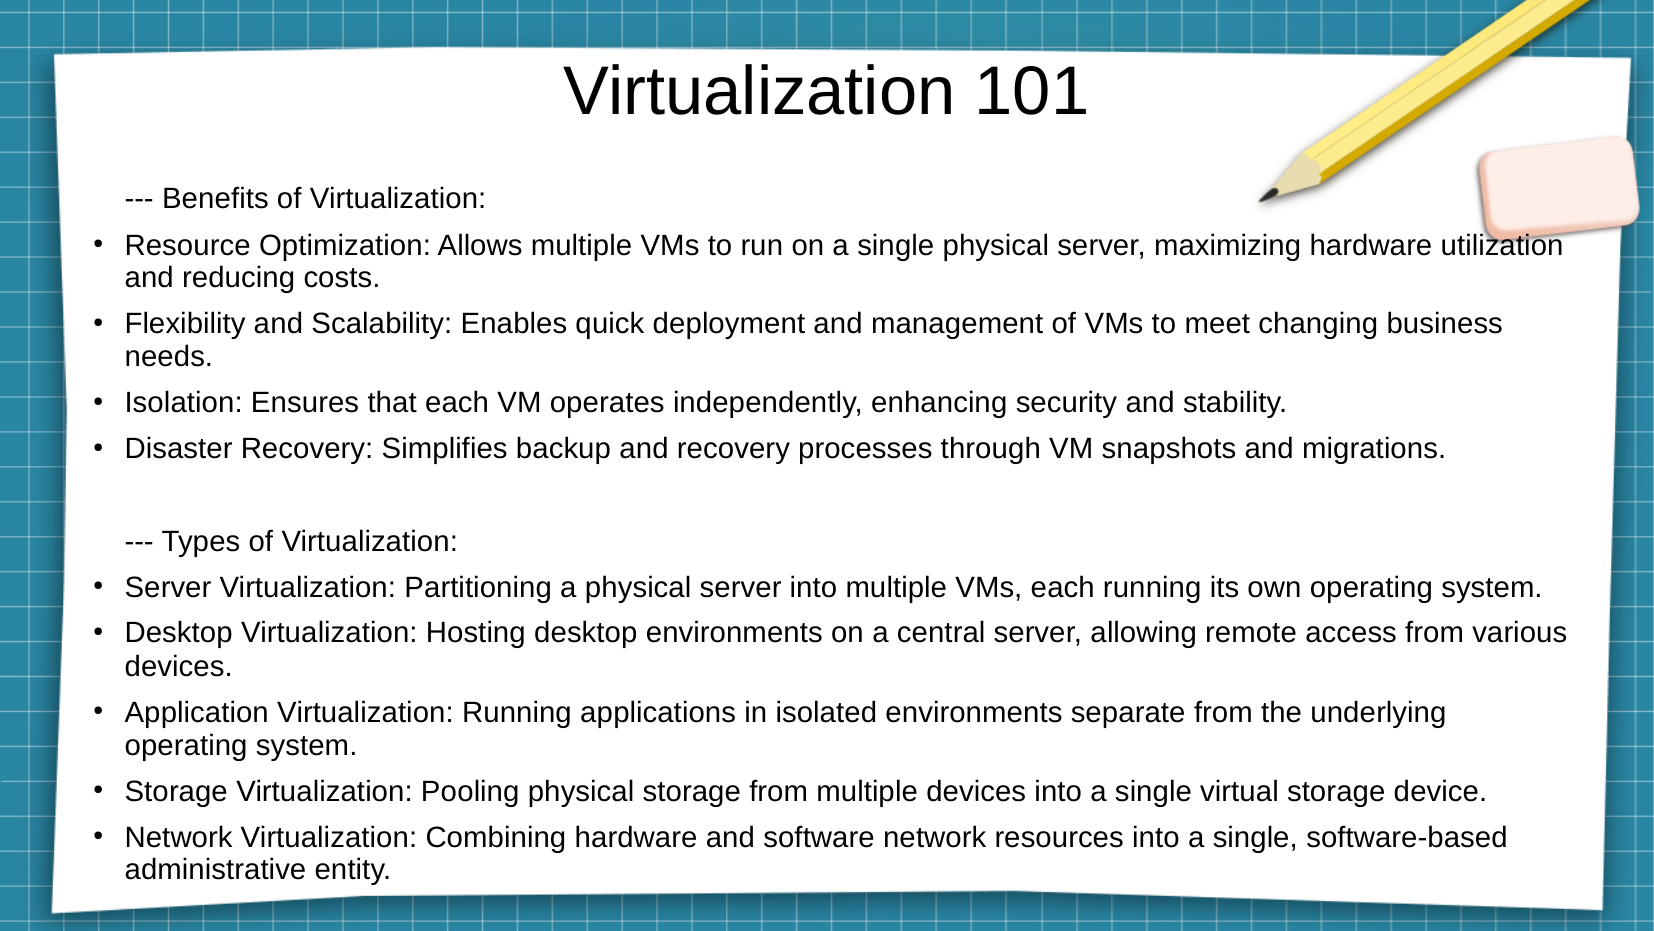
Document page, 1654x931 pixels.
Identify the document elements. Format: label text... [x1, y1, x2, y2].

list --- Benefits of Virtualization: Resource Optimization: Allows multiple VMs to run on a single physical server, maximizing hardware utilization and reducing costs. Flexibility and Scalability: Enables quick deployment and management of VMs to meet changing business needs. Isolation: Ensures that each VM operates independently, enhancing security and stability. Disaster Recovery: Simplifies backup and recovery processes through VM snapshots and migrations. --- Types of Virtualization: Server Virtualization: Partitioning a physical server into multiple VMs, each running its own operating system. Desktop Virtualization: Hosting desktop environments on a central server, allowing remote access from various devices. Application Virtualization: Running applications in isolated environments separate from the underlying operating system. Storage Virtualization: Pooling physical storage from multiple devices into a single virtual storage device. Network Virtualization: Combining hardware and software network resources into a single, software-based administrative entity. [82, 182, 1571, 889]
picture [0, 0, 1654, 931]
title Virtualization 101 [82, 13, 1571, 169]
